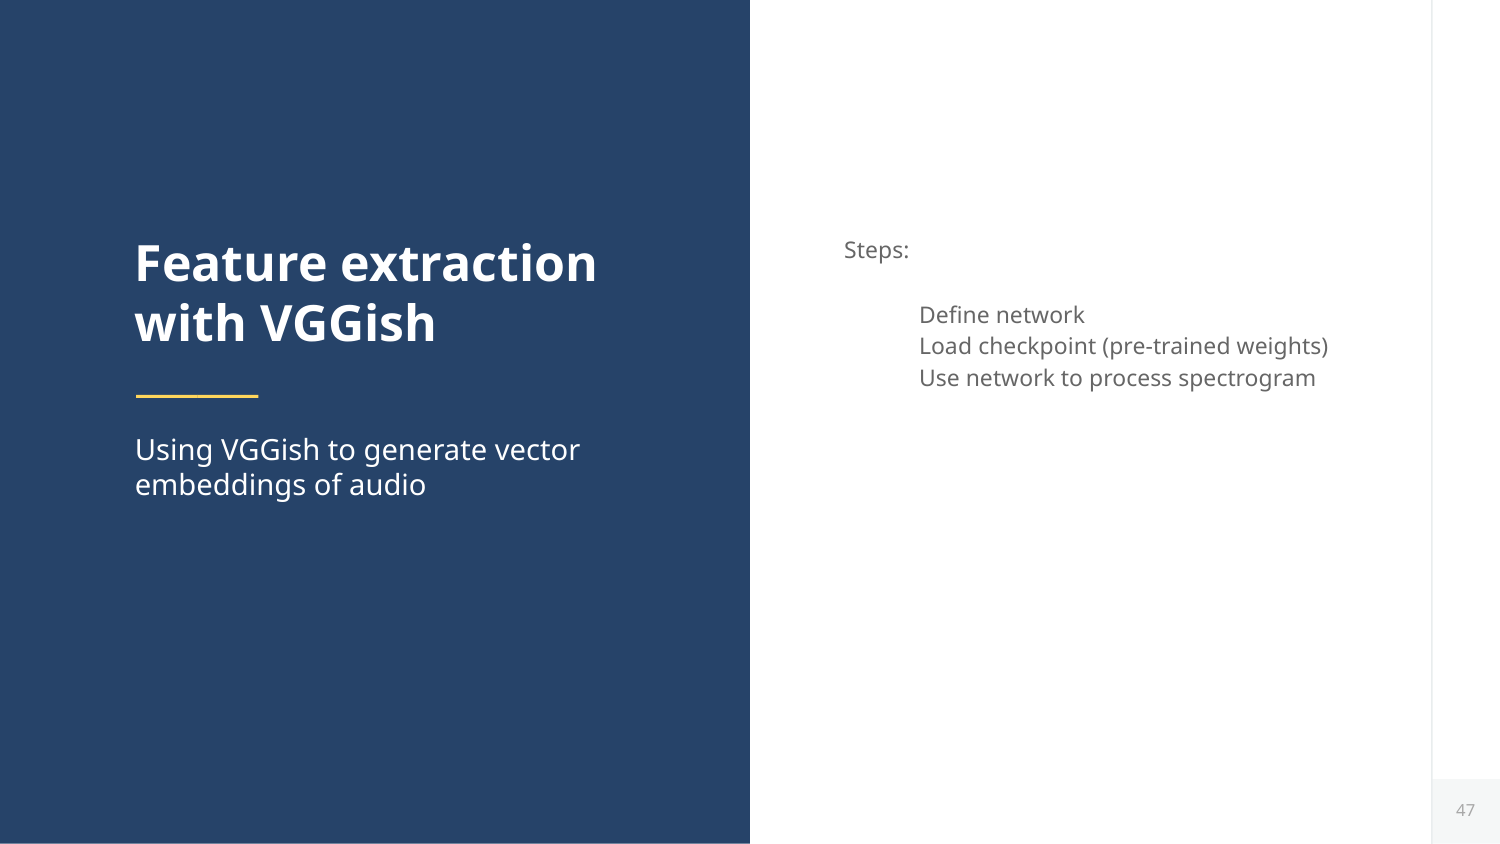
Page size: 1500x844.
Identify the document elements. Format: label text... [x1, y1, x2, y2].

list Steps: Define network Load checkpoint (pre-trained weights) Use network to process spectrogram [829, 216, 1383, 713]
subtitle Using VGGish to generate vector embeddings of audio [119, 416, 662, 541]
slide_number <number> [1400, 779, 1491, 844]
title Feature extraction with VGGish [119, 216, 662, 416]
